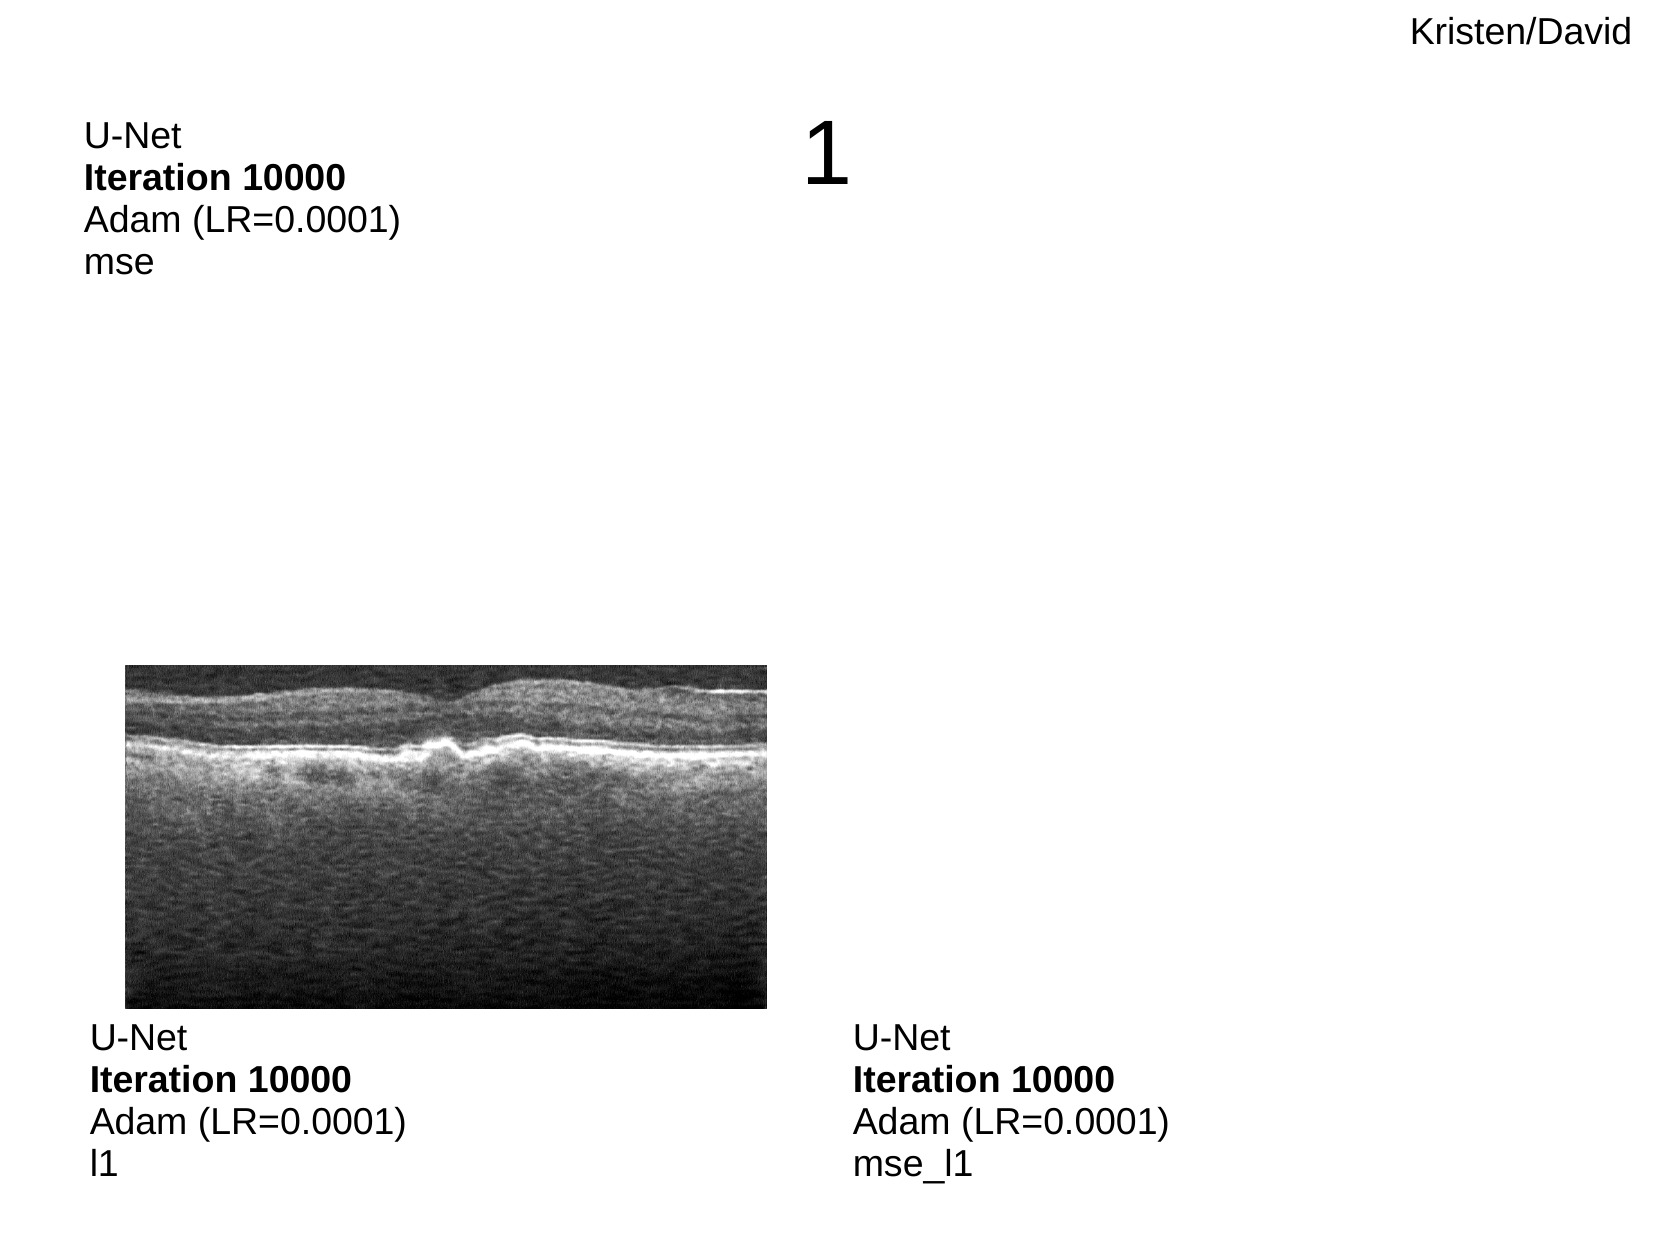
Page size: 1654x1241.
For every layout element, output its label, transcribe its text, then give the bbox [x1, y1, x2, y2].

text_box U-Net Iteration 10000 Adam (LR=0.0001) mse [69, 107, 416, 291]
text_box U-Net Iteration 10000 Adam (LR=0.0001) l1 [75, 1008, 422, 1192]
text_box U-Net Iteration 10000 Adam (LR=0.0001) mse_l1 [838, 1008, 1186, 1192]
text_box Kristen/David [1395, 3, 1648, 61]
picture [125, 665, 767, 1009]
title 1 [82, 49, 1571, 257]
